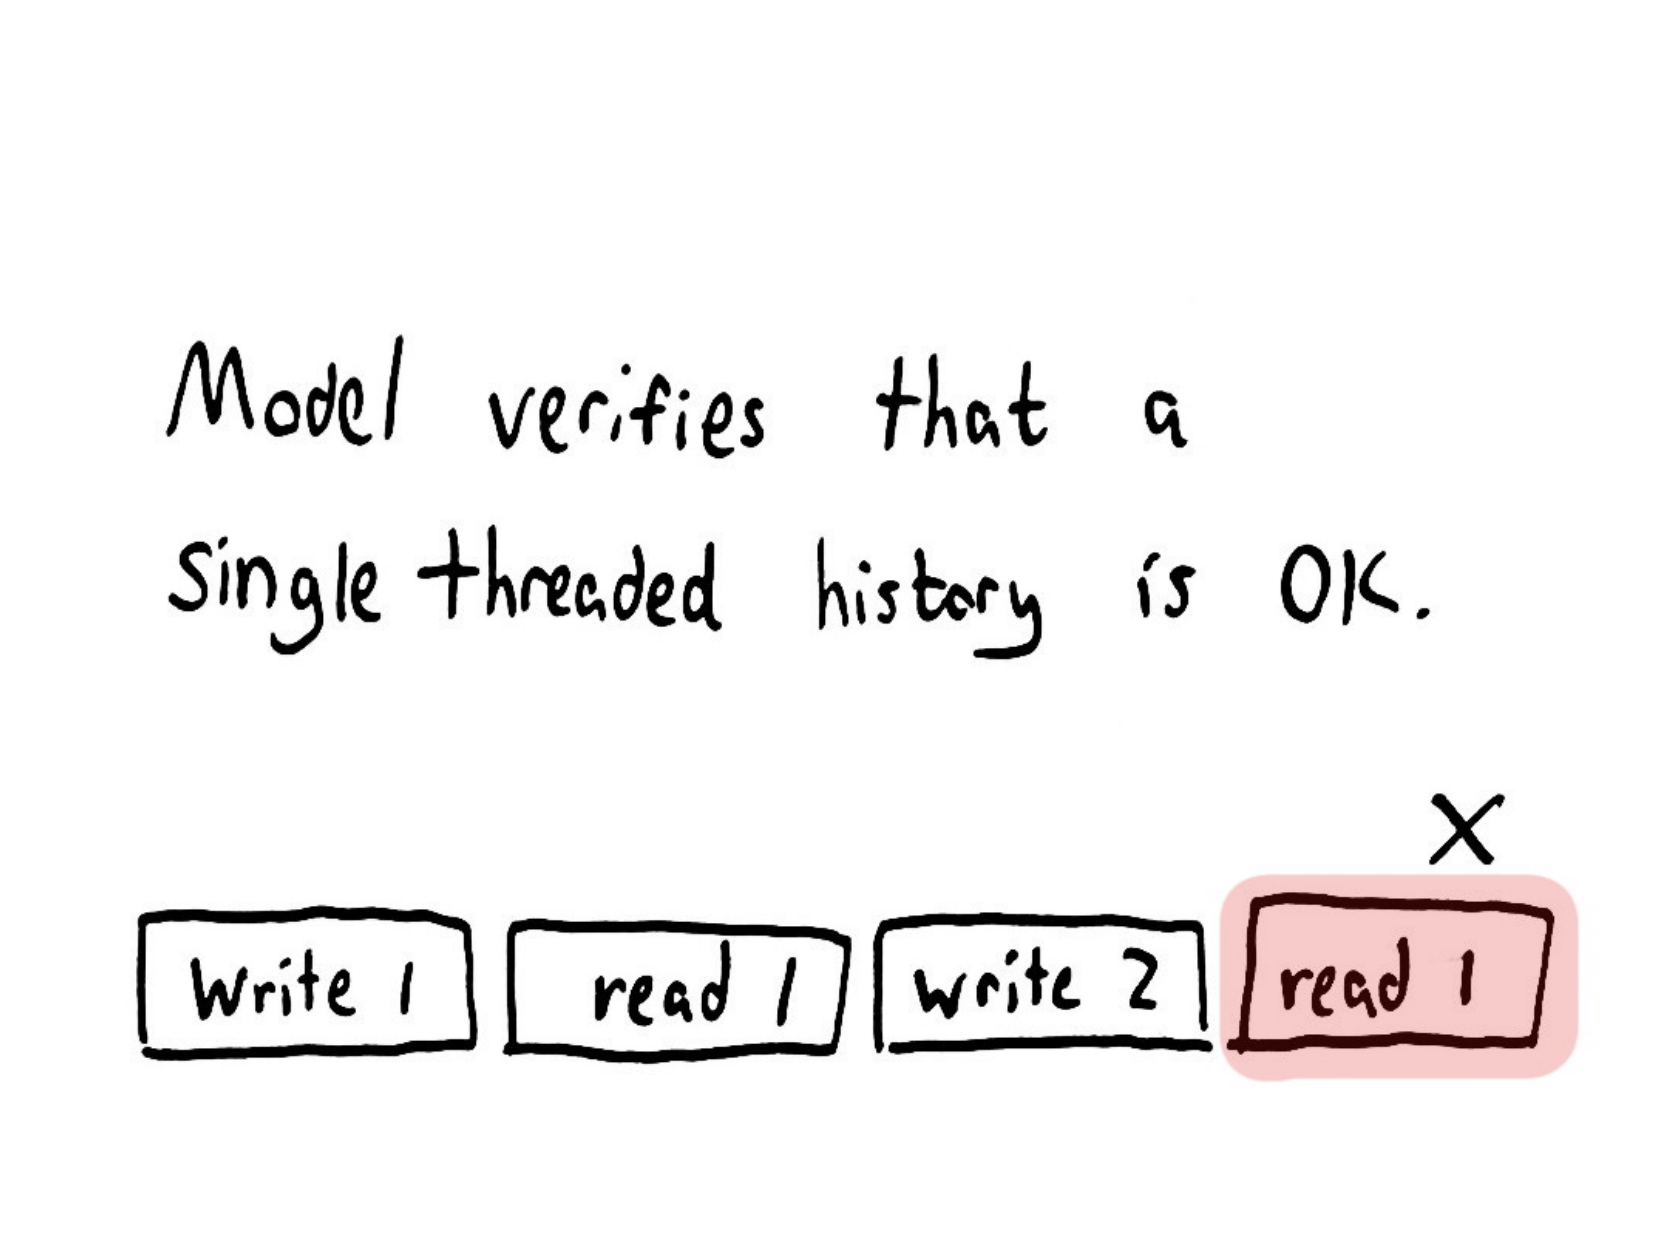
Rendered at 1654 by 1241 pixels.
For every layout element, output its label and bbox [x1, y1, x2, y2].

picture [44, 284, 1621, 1146]
